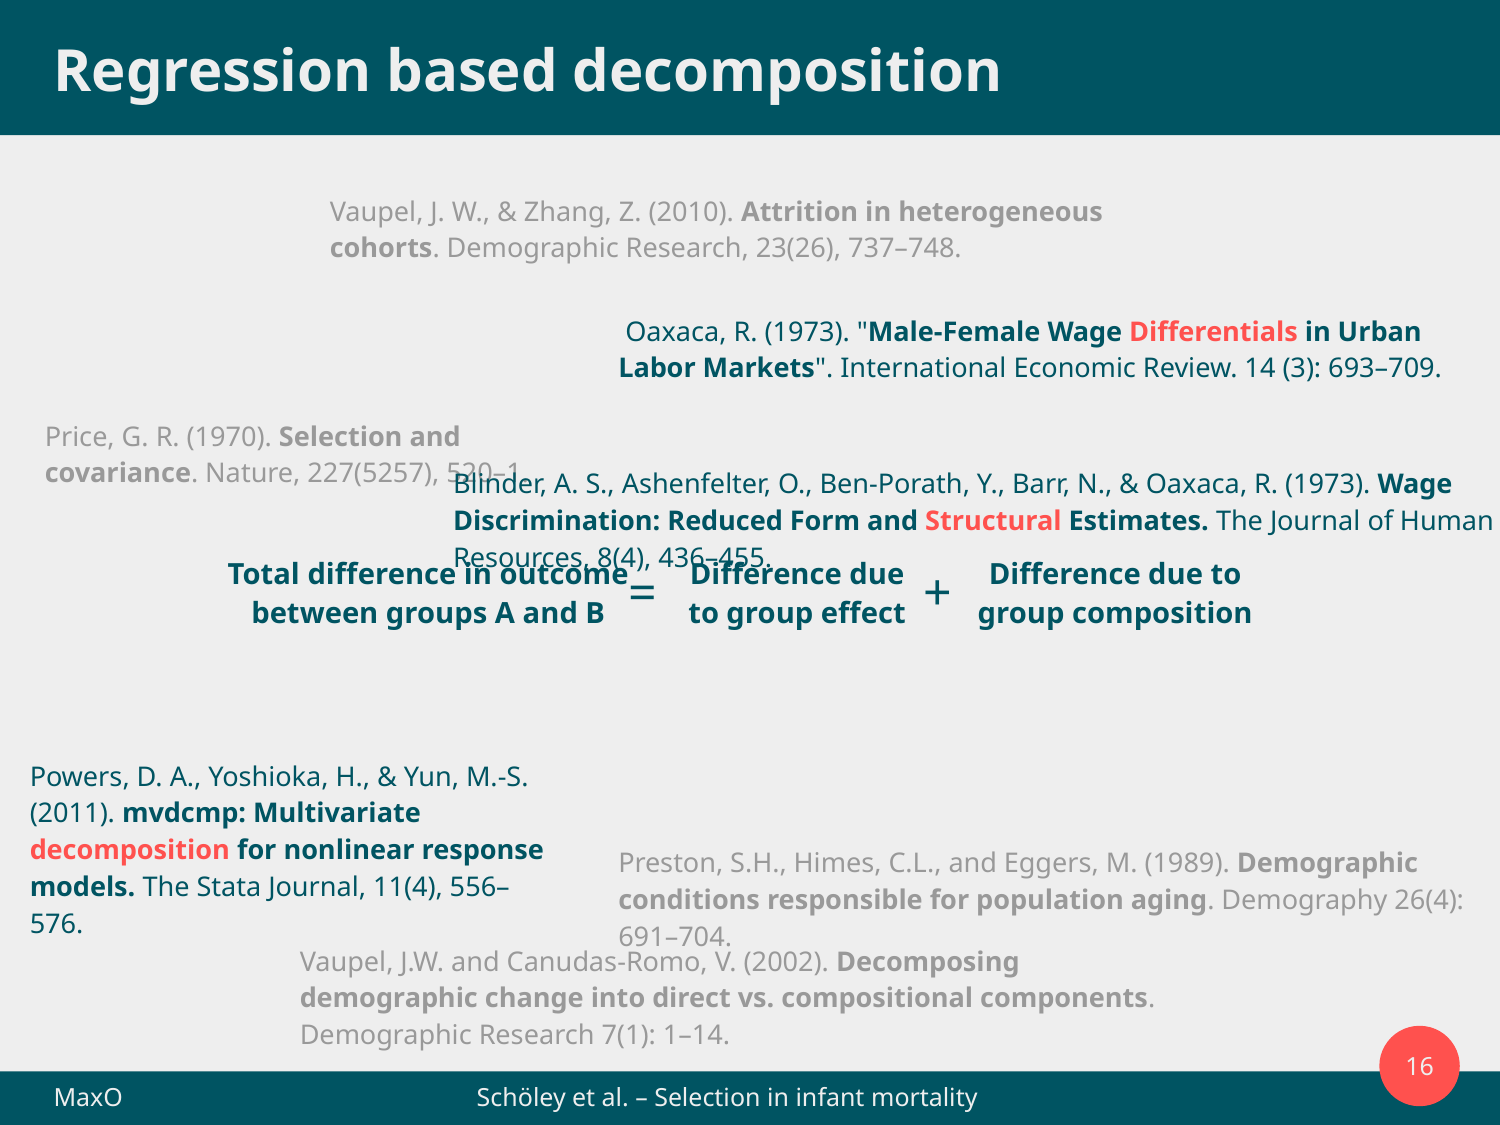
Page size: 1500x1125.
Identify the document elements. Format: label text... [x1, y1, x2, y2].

text_box + [908, 571, 967, 625]
title Regression based decomposition [53, 0, 1447, 141]
text_box Vaupel, J. W., & Zhang, Z. (2010). Attrition in heterogeneous cohorts. Demographic Research, 23(26), 737–748. [315, 184, 1137, 315]
text_box = [613, 571, 671, 625]
text_box Total difference in outcome between groups A and B [212, 545, 608, 638]
text_box Price, G. R. (1970). Selection and covariance. Nature, 227(5257), 520–1. [30, 409, 586, 540]
text_box Oaxaca, R. (1973). "Male-Female Wage Differentials in Urban Labor Markets". International Economic Review. 14 (3): 693–709. [603, 304, 1500, 436]
text_box Preston, S.H., Himes, C.L., and Eggers, M. (1989). Demographic conditions responsible for population aging. Demography 26(4): 691–704. [603, 836, 1500, 967]
text_box Difference due to group composition [962, 571, 1241, 638]
text_box Powers, D. A., Yoshioka, H., & Yun, M.-S. (2011). mvdcmp: Multivariate decomposition for nonlinear response models. The Stata Journal, 11(4), 556–576. [15, 750, 571, 943]
text_box Blinder, A. S., Ashenfelter, O., Ben-Porath, Y., Barr, N., & Oaxaca, R. (1973). Wage Discrimination: Reduced Form and Structural Estimates. The Journal of Human Resources, 8(4), 436–455. [438, 457, 1500, 571]
text_box Difference due to group effect [673, 571, 899, 638]
text_box Vaupel, J.W. and Canudas-Romo, V. (2002). Decomposing demographic change into direct vs. compositional components. Demographic Research 7(1): 1–14. [285, 934, 1182, 1066]
